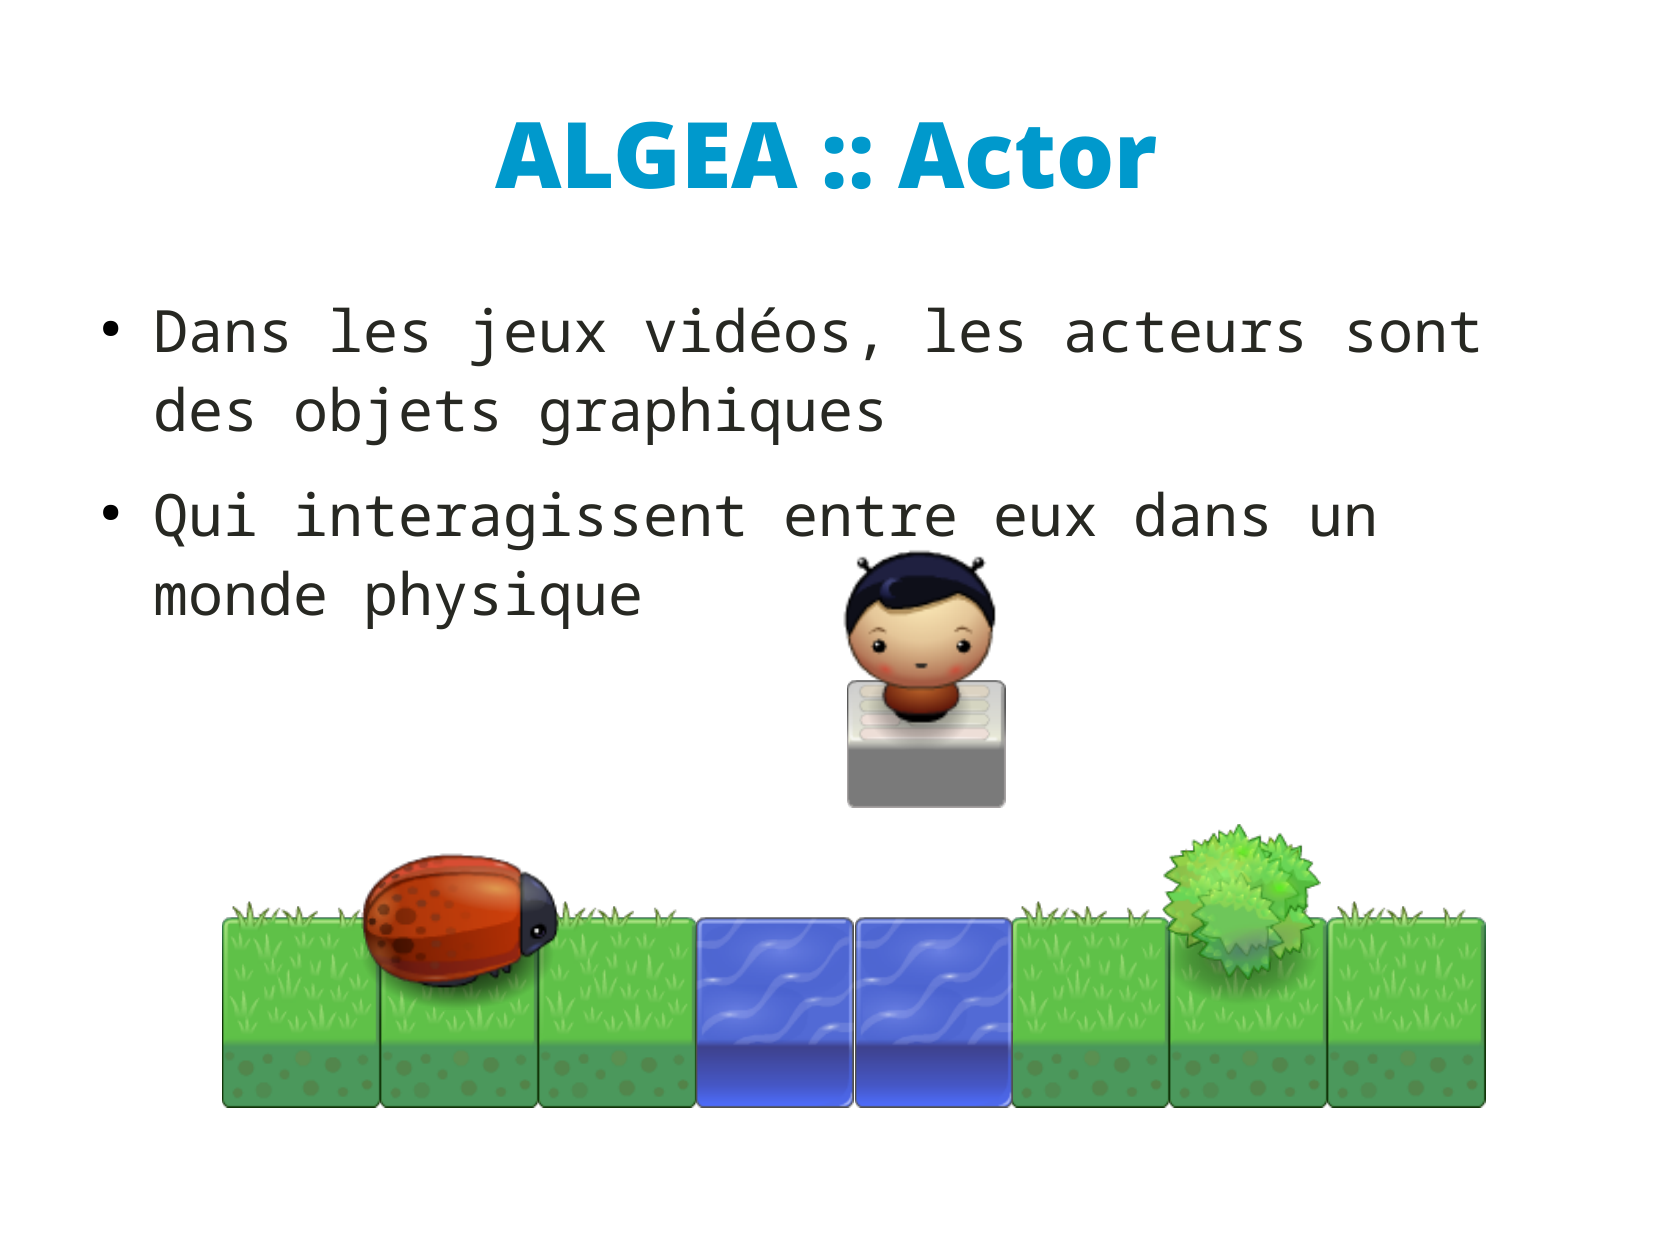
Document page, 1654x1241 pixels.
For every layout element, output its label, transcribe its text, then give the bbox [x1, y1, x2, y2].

picture [840, 524, 1006, 808]
list Dans les jeux vidéos, les acteurs sont des objets graphiques Qui interagissent entre eux dans un monde physique [82, 290, 1571, 1010]
title ALGEA :: Actor [82, 49, 1571, 257]
picture [222, 830, 854, 1108]
picture [855, 824, 1486, 1108]
